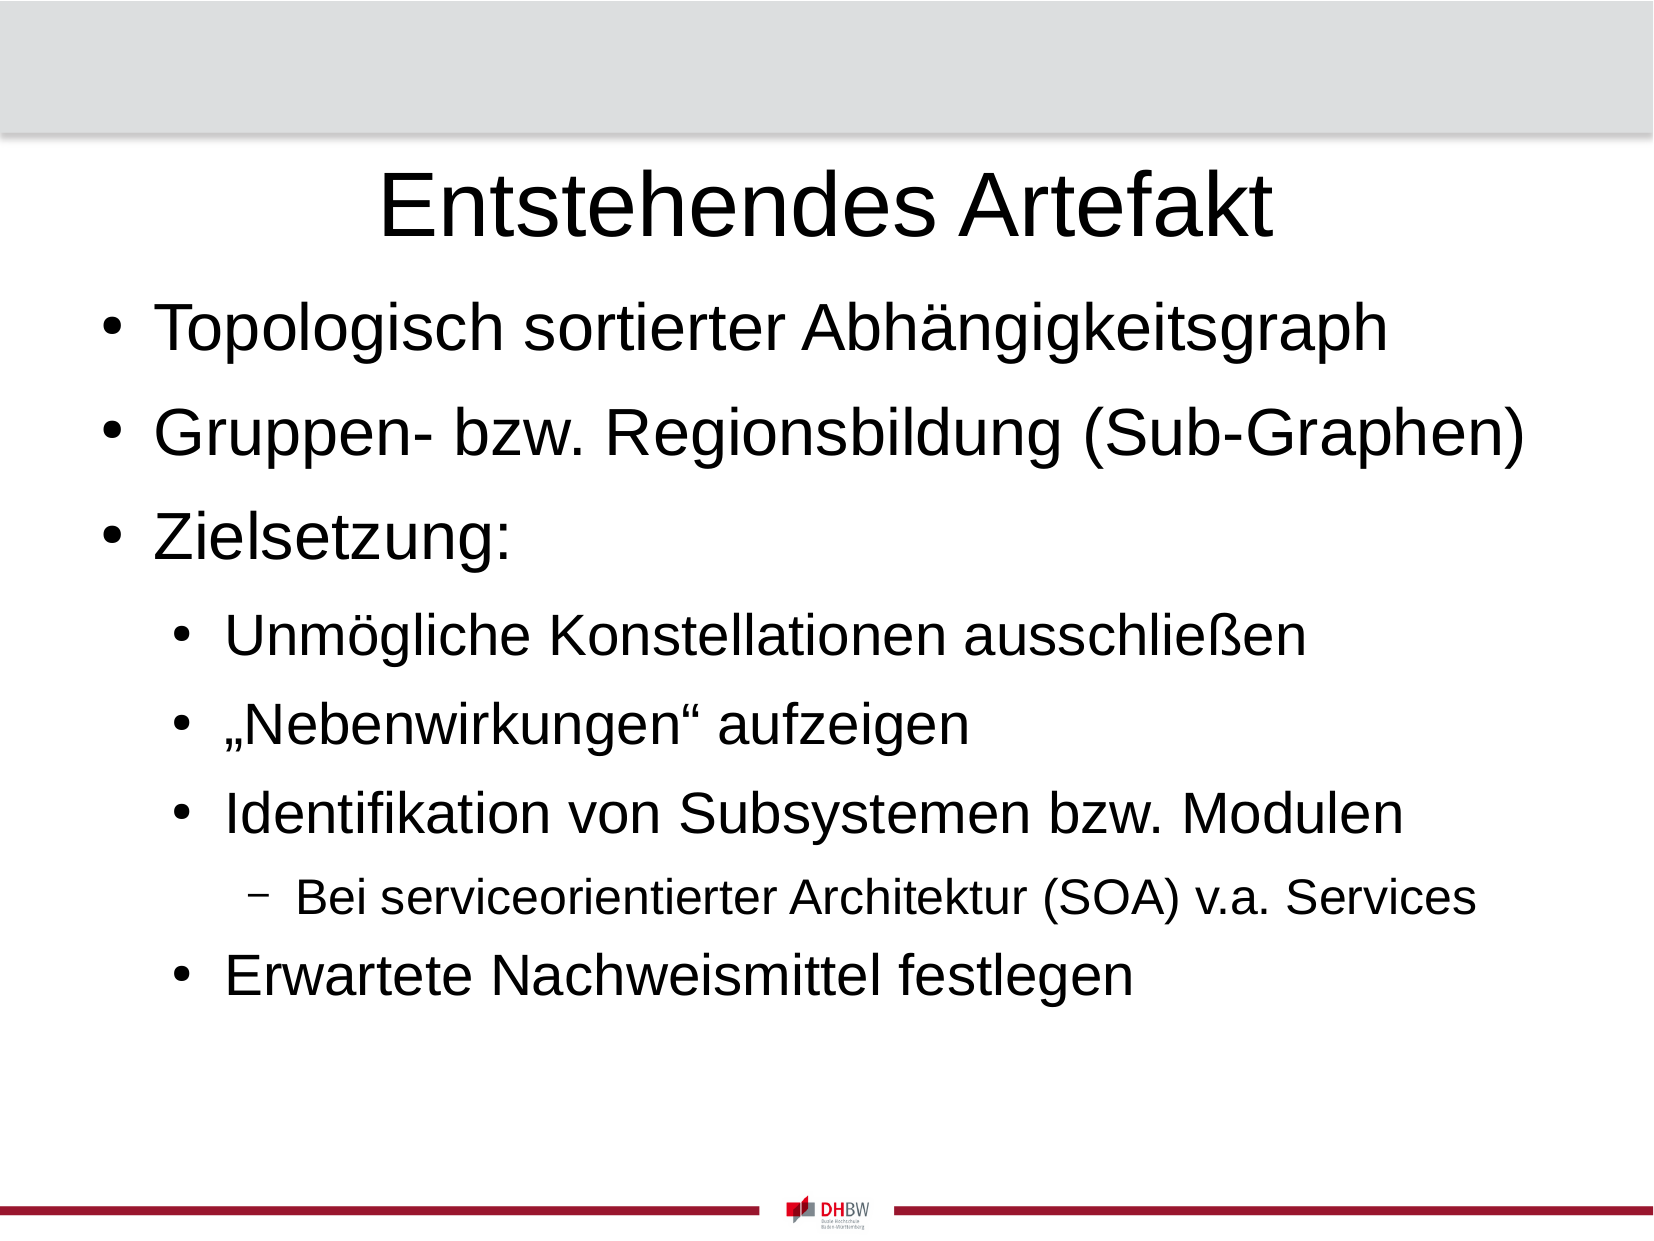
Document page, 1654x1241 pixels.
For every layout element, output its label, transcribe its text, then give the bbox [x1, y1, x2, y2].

list Topologisch sortierter Abhängigkeitsgraph Gruppen- bzw. Regionsbildung (Sub-Graphen) Zielsetzung: Unmögliche Konstellationen ausschließen „Nebenwirkungen“ aufzeigen Identifikation von Subsystemen bzw. Modulen Bei serviceorientierter Architektur (SOA) v.a. Services Erwartete Nachweismittel festlegen [82, 290, 1571, 1010]
picture [0, 1, 1654, 1237]
title Entstehendes Artefakt [82, 147, 1571, 257]
